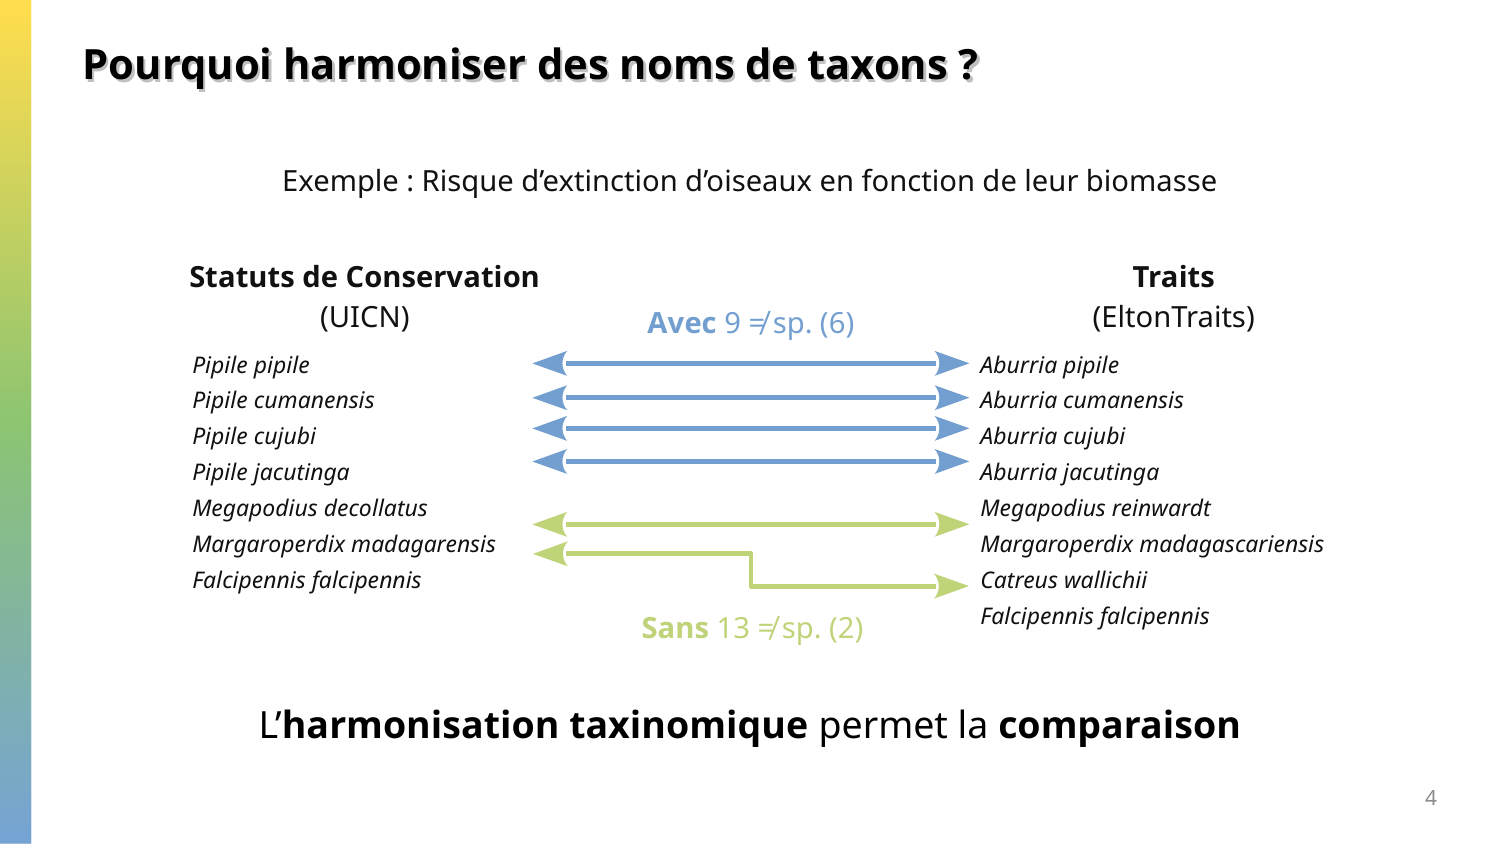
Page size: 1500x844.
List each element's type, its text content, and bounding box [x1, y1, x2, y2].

text_box L’harmonisation taxinomique permet la comparaison [129, 691, 1371, 752]
text_box Sans 13 ≠ sp. (2) [519, 599, 965, 651]
picture [0, 0, 1500, 844]
text_box Avec 9 ≠ sp. (6) [554, 294, 948, 348]
text_box Statuts de Conservation (UICN) [147, 249, 583, 372]
text_box Pipile pipile Pipile cumanensis Pipile cujubi Pipile jacutinga Megapodius decollatus Margaroperdix madagarensis Falcipennis falcipennis [177, 336, 551, 607]
text_box Traits (EltonTraits) [1049, 249, 1298, 336]
slide_number <numéro> [1240, 767, 1437, 813]
text_box Aburria pipile Aburria cumanensis Aburria cujubi Aburria jacutinga Megapodius reinwardt Margaroperdix madagascariensis Catreus wallichii Falcipennis falcipennis [965, 336, 1382, 671]
text_box Exemple : Risque d’extinction d’oiseaux en fonction de leur biomasse [192, 152, 1308, 204]
list Pourquoi harmoniser des noms de taxons ? [82, 38, 1436, 83]
